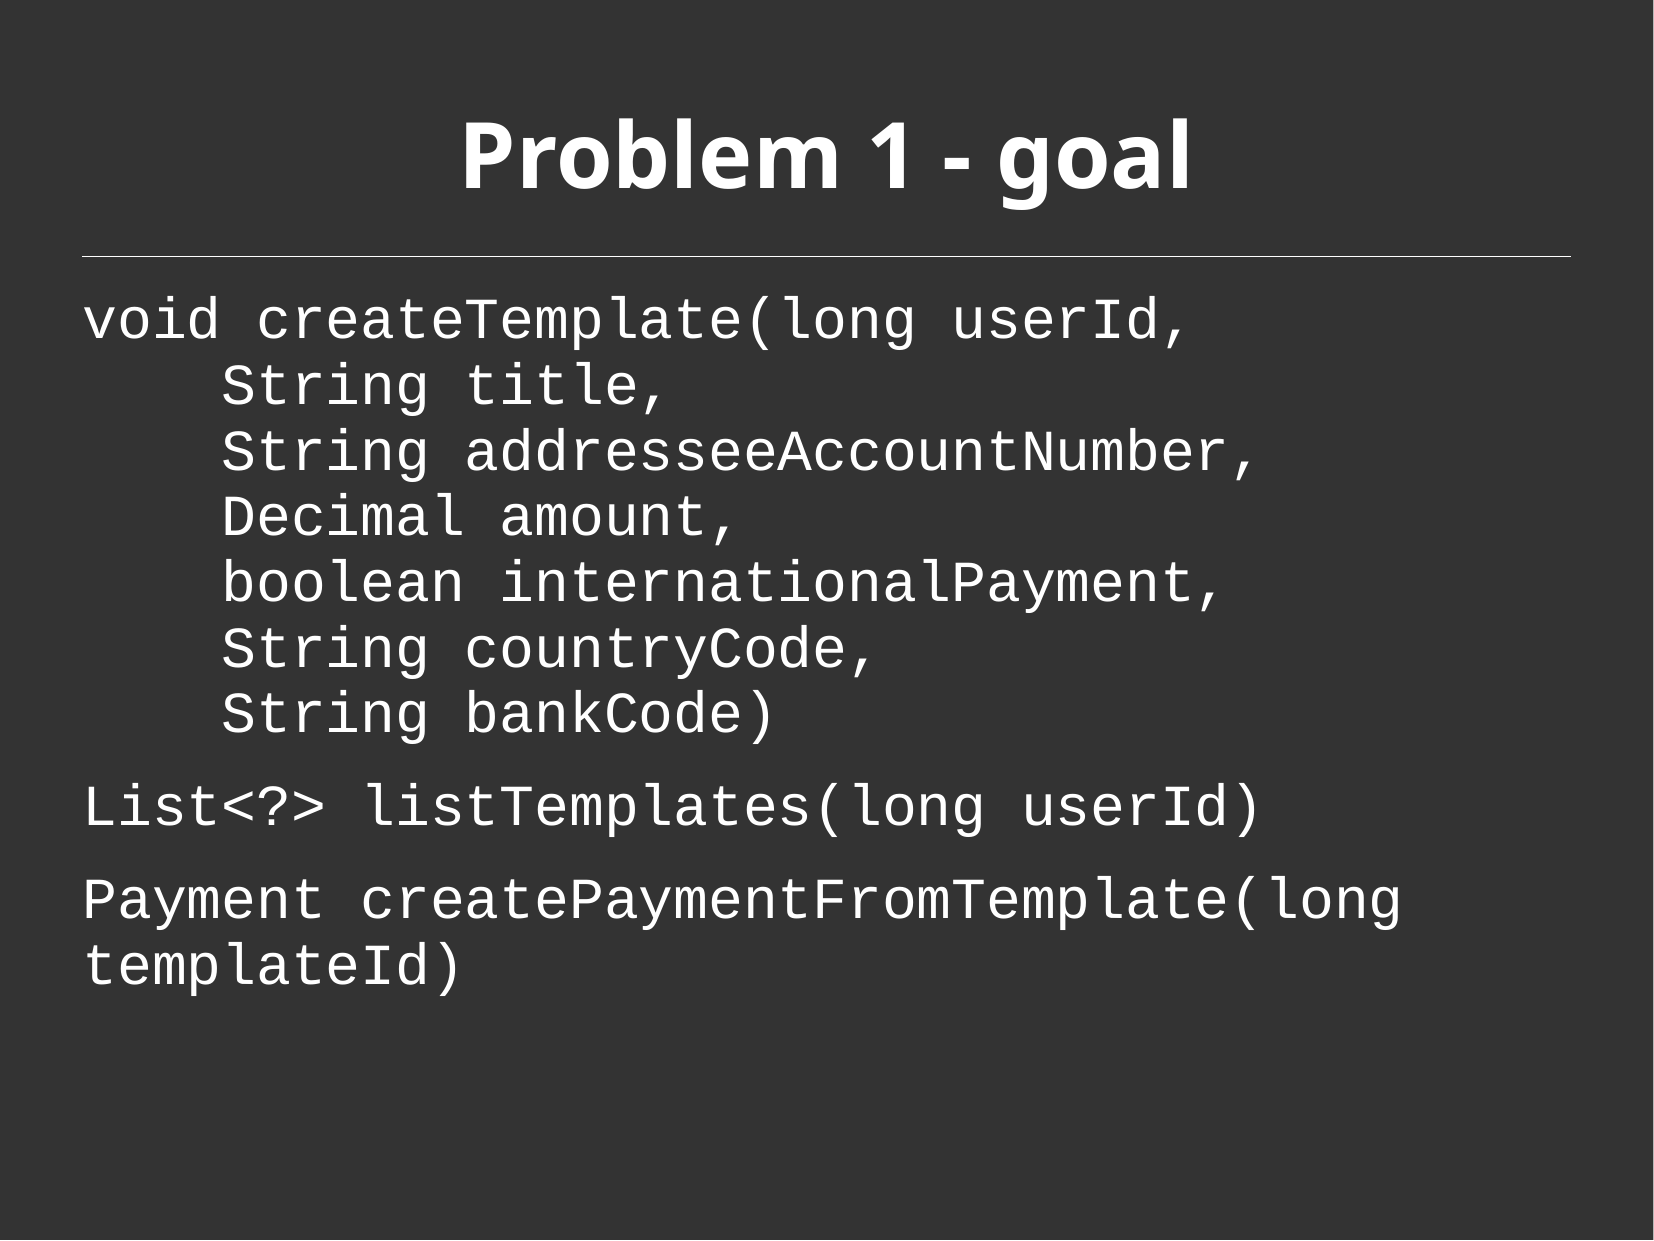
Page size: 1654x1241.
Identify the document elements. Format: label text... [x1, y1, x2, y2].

list void createTemplate(long userId, String title, String addresseeAccountNumber, Decimal amount, boolean internationalPayment, String countryCode, String bankCode) List<?> listTemplates(long userId) Payment createPaymentFromTemplate(long templateId) [82, 290, 1571, 1010]
title Problem 1 - goal [82, 49, 1571, 257]
